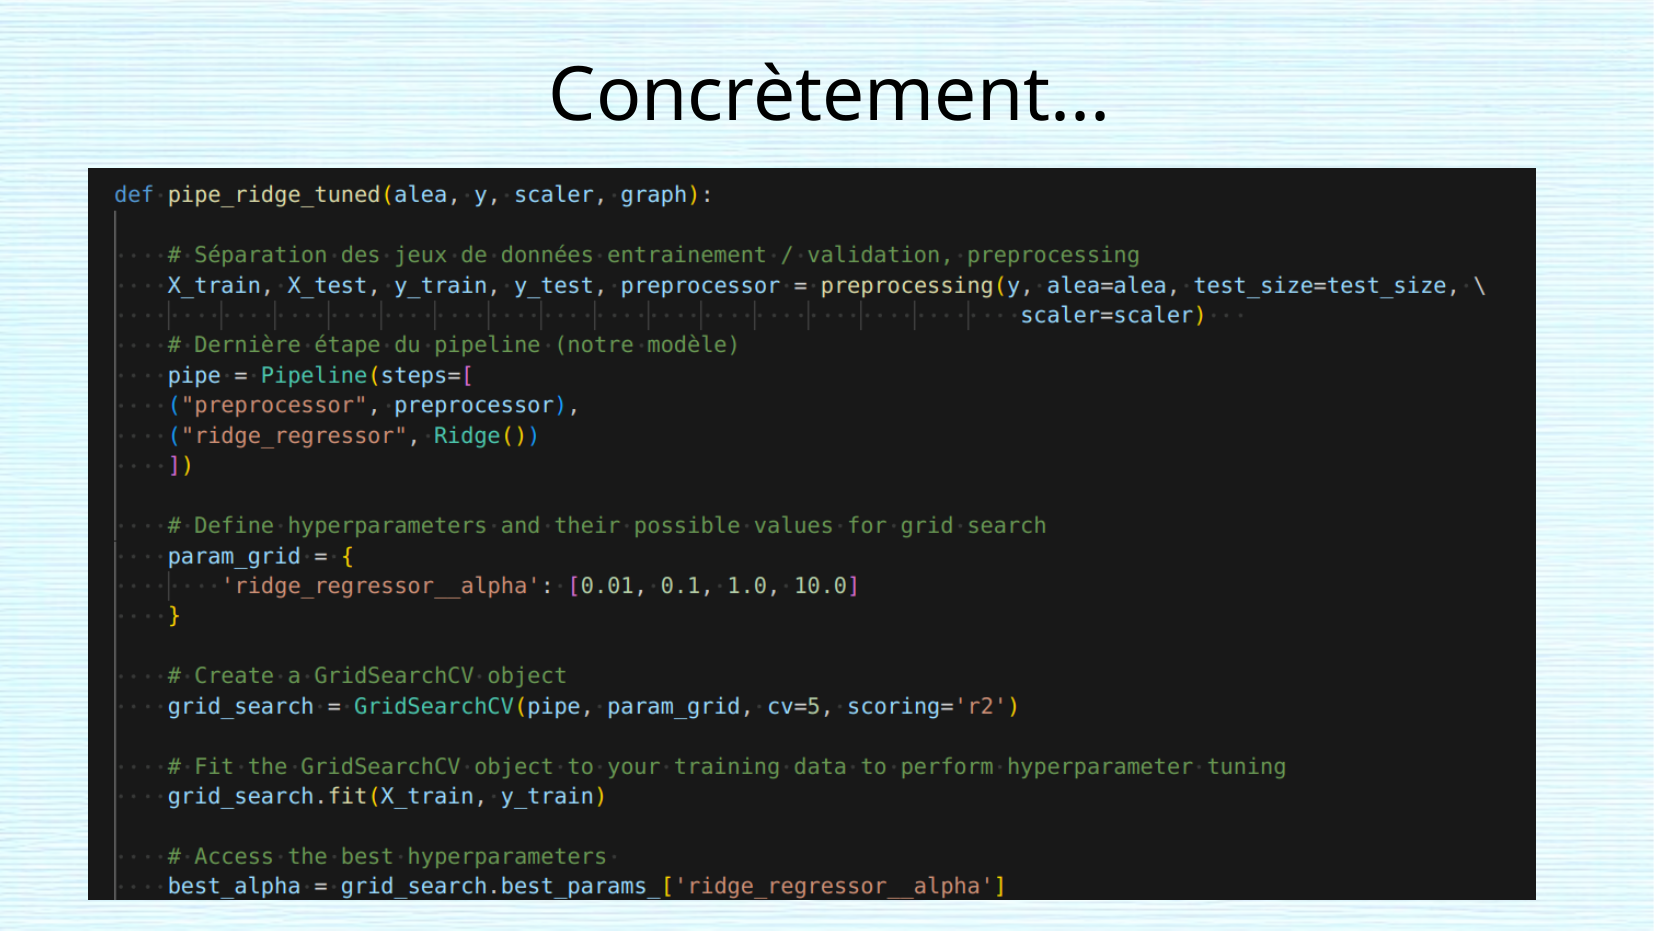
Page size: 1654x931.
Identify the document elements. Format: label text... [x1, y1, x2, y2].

title Concrètement... [295, 13, 1365, 168]
picture [88, 168, 1536, 900]
